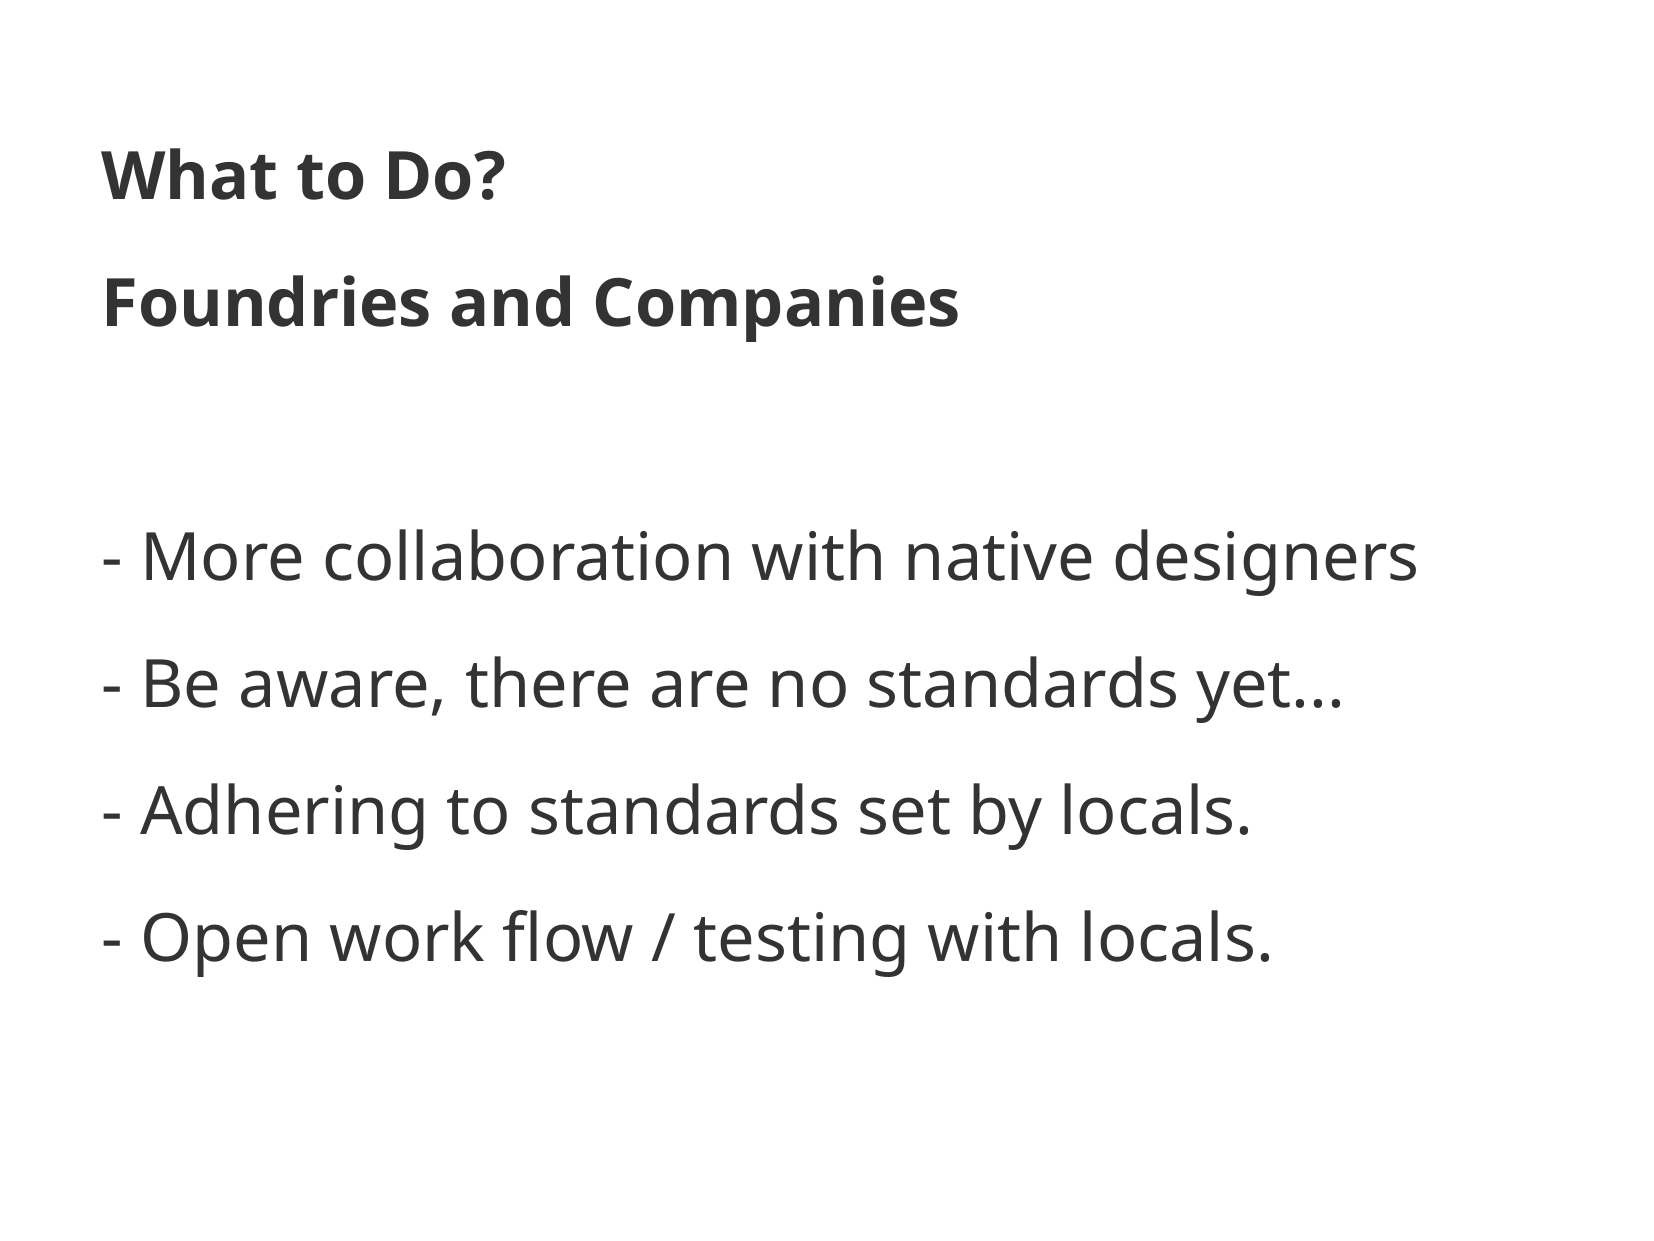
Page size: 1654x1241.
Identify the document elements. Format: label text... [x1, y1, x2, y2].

title What to Do? Foundries and Companies - More collaboration with native designers - Be aware, there are no standards yet... - Adhering to standards set by locals. - Open work flow / testing with locals. [101, 158, 1590, 916]
